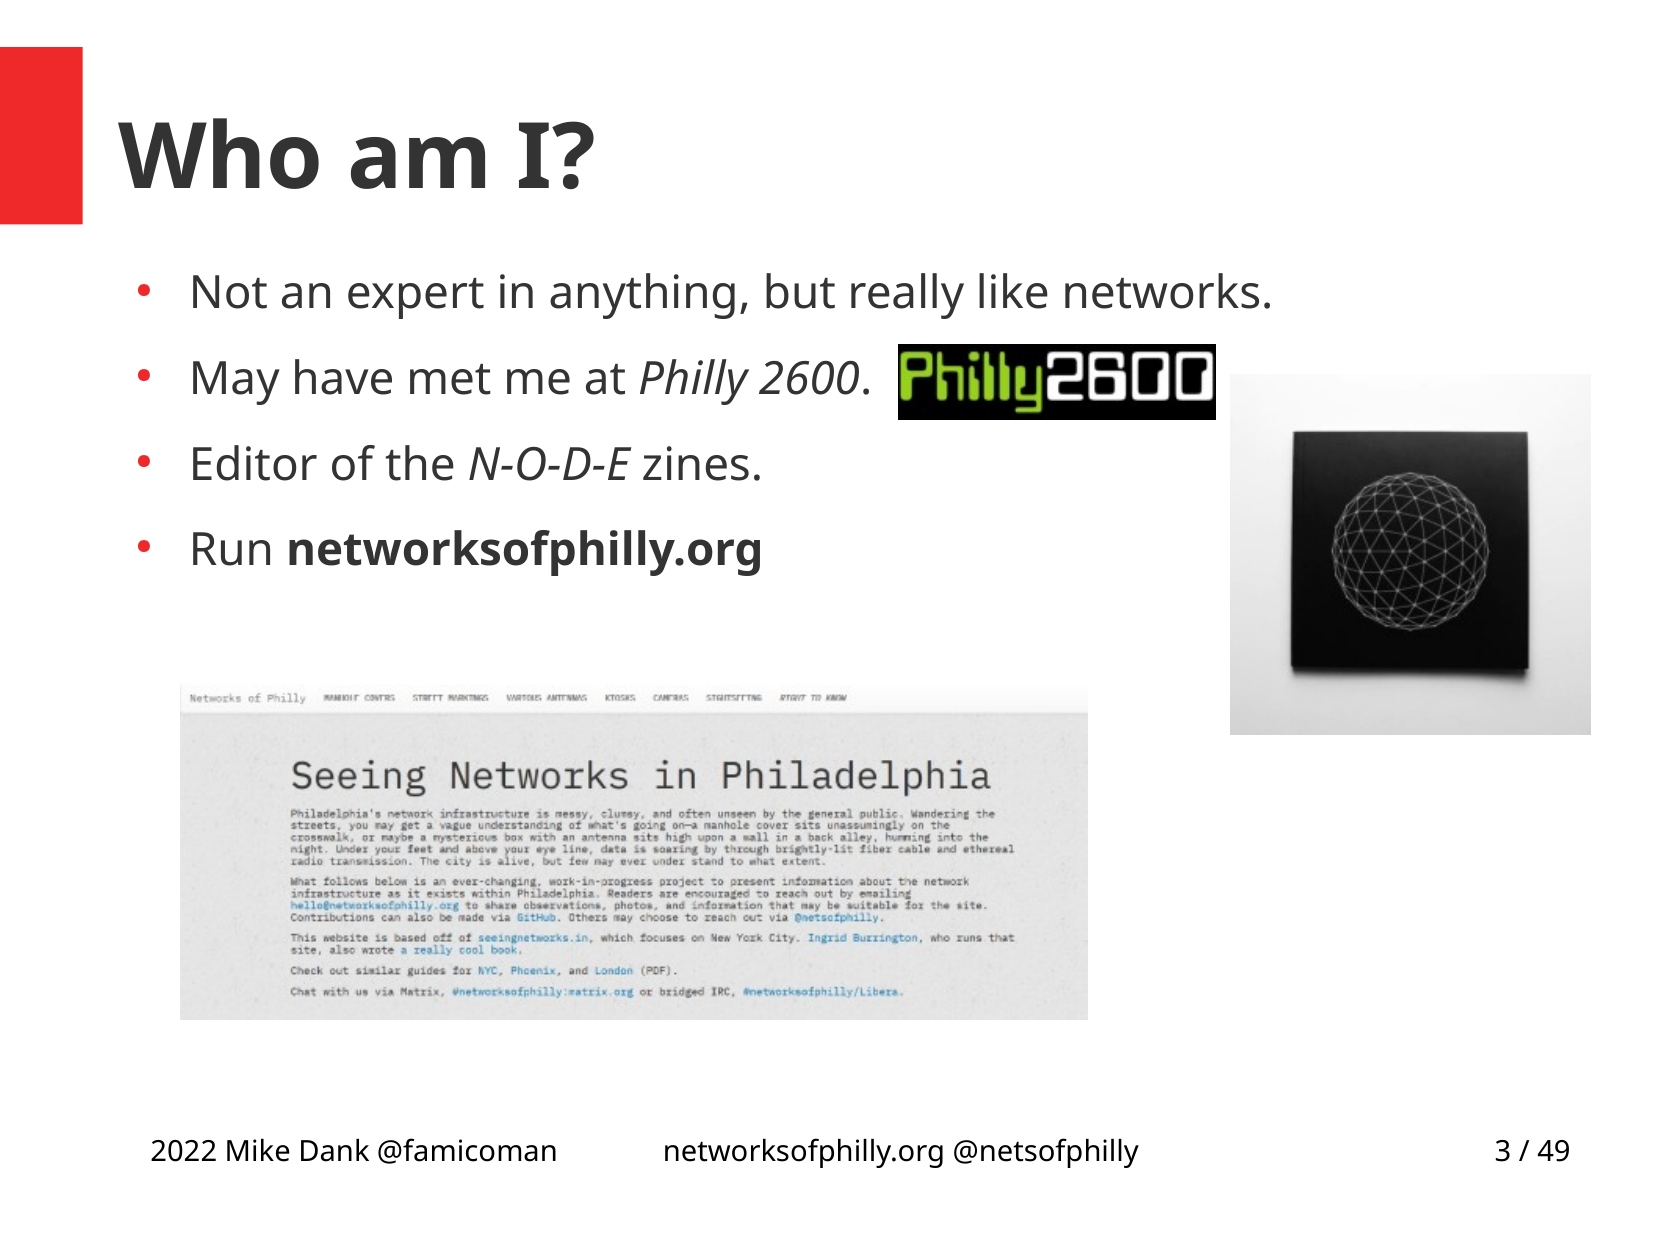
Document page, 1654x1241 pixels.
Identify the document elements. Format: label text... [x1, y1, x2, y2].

picture [898, 344, 1216, 421]
list Not an expert in anything, but really like networks. May have met me at Philly 2600. Editor of the N-O-D-E zines. Run networksofphilly.org [118, 259, 1536, 980]
picture [180, 684, 1088, 1021]
picture [1230, 374, 1591, 736]
title Who am I? [118, 49, 1571, 257]
